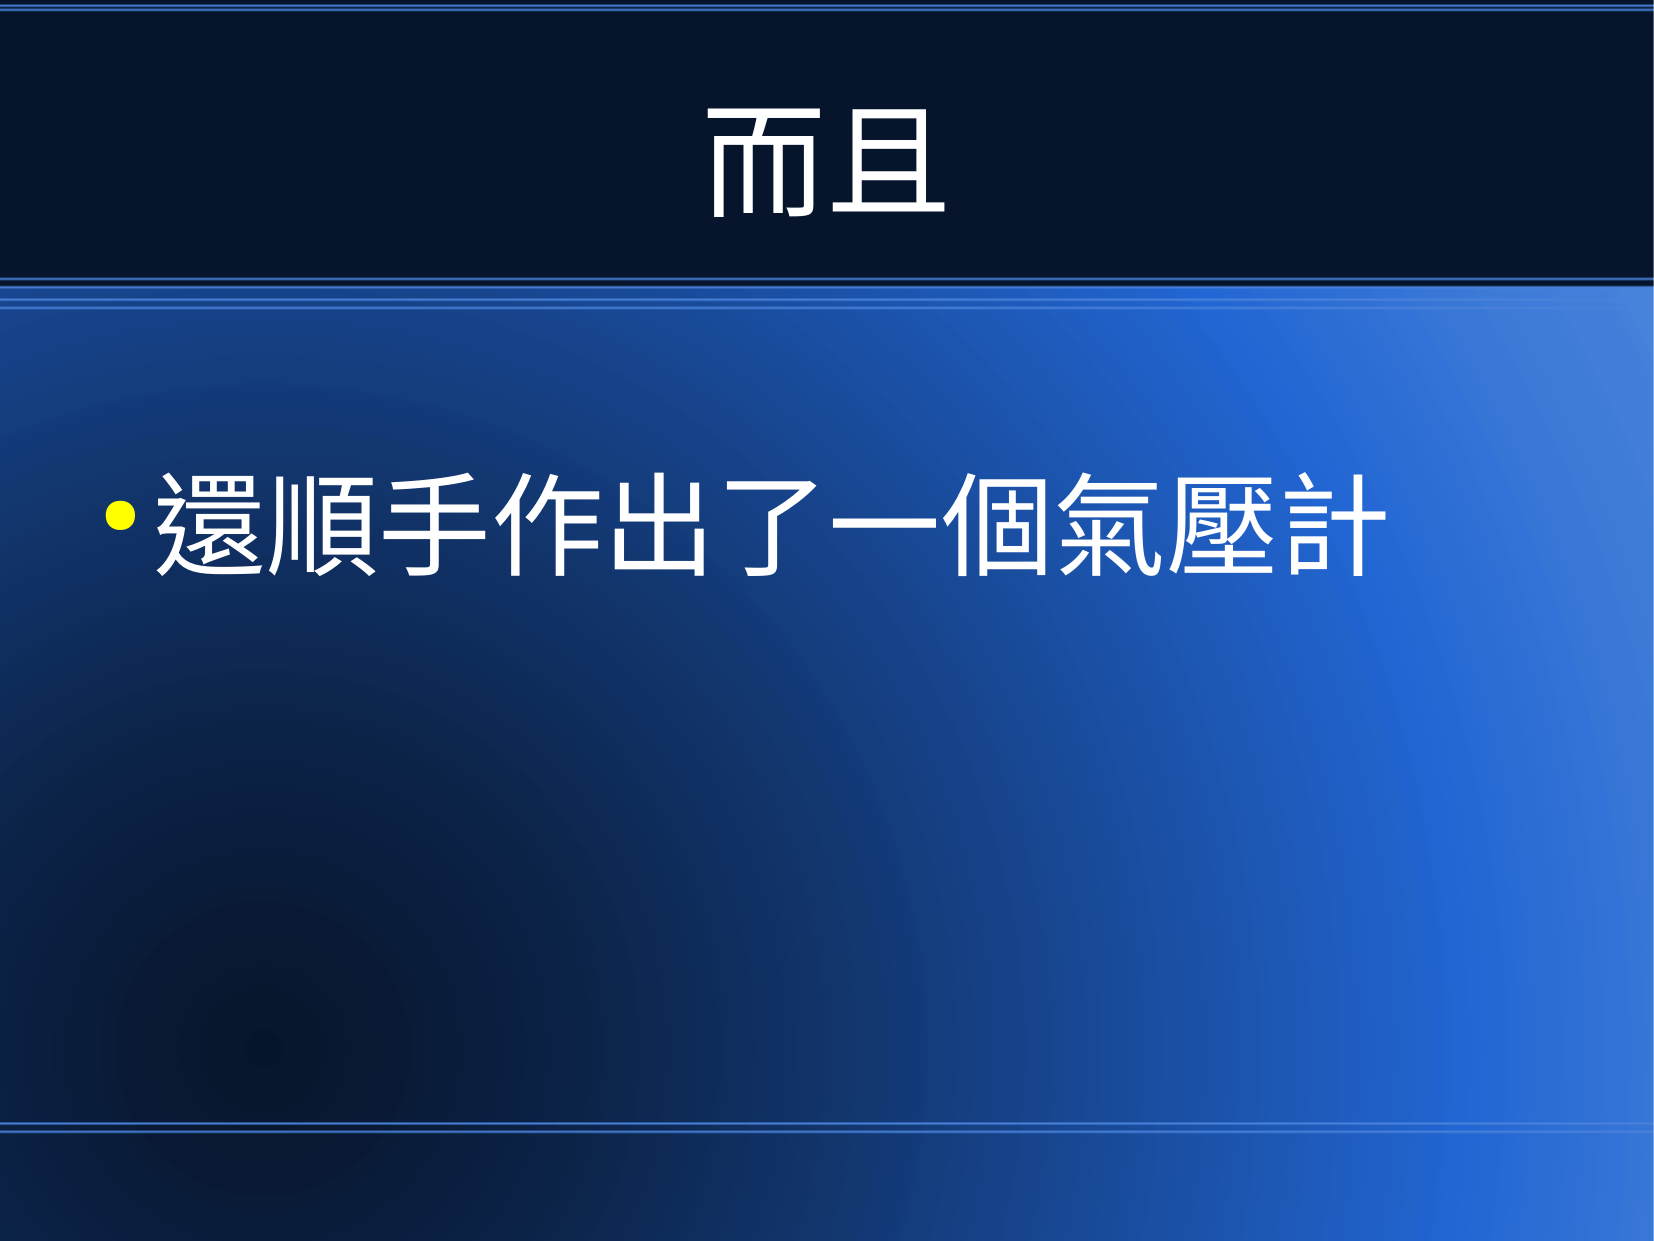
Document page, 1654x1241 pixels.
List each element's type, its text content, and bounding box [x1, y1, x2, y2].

title 而且 [82, 49, 1571, 257]
list 還順手作出了一個氣壓計 [82, 355, 1571, 1241]
picture [0, 0, 1654, 1241]
